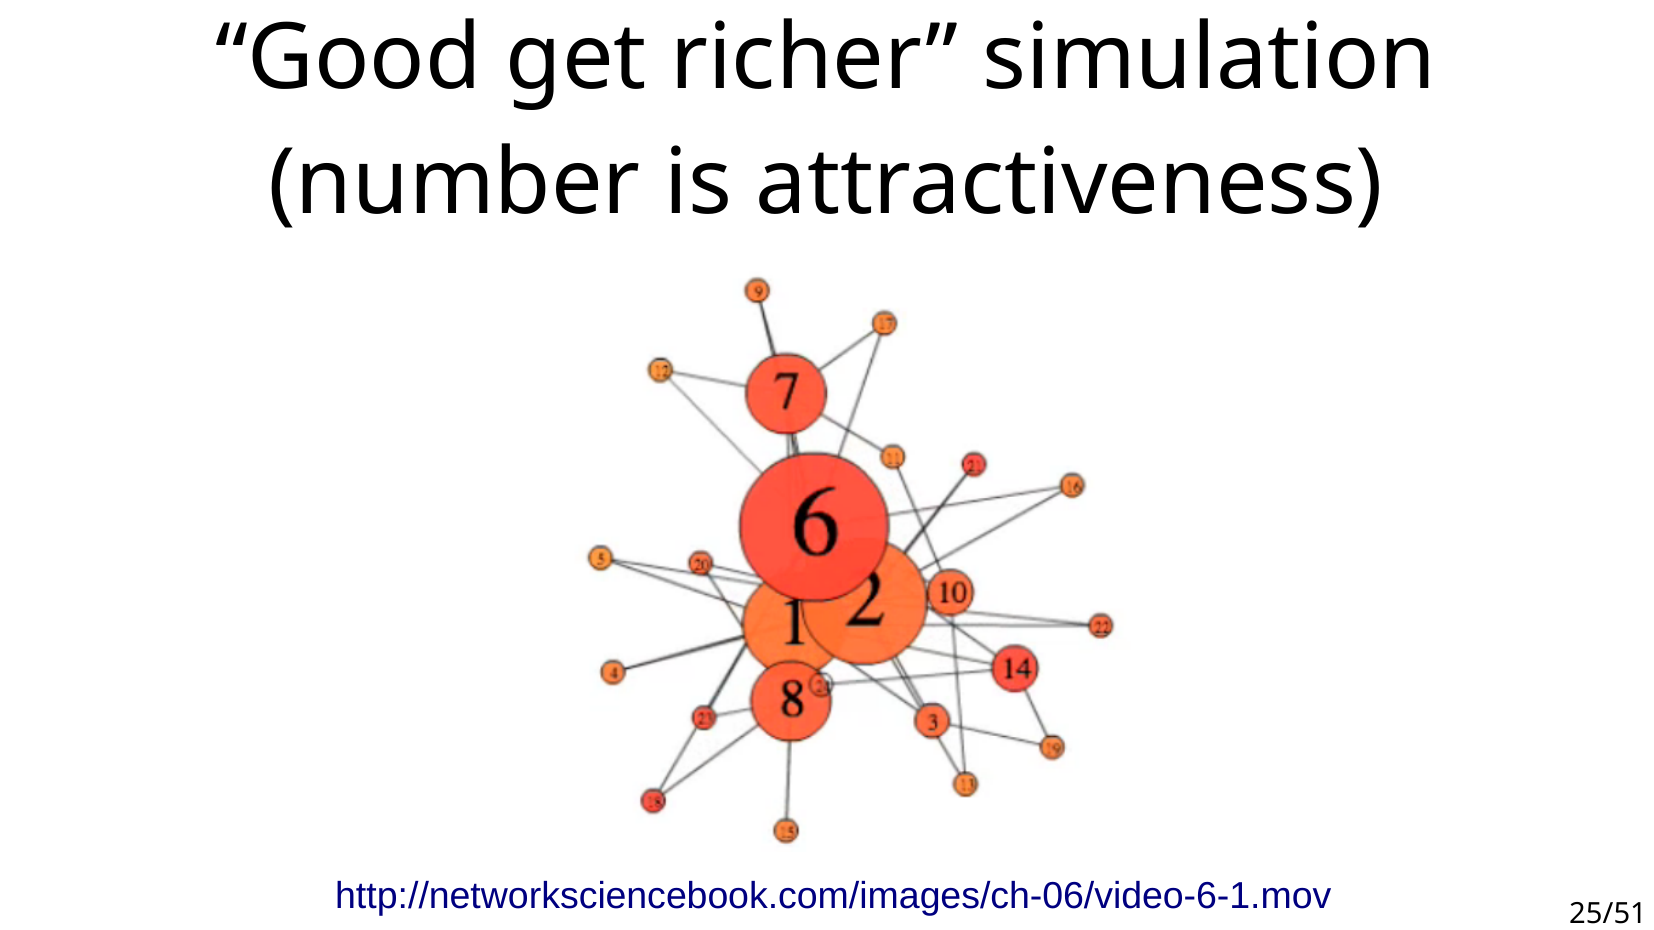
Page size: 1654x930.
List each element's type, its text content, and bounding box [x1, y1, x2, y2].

title “Good get richer” simulation (number is attractiveness) [82, 0, 1571, 245]
picture [536, 266, 1173, 852]
text_box http://networksciencebook.com/images/ch-06/video-6-1.mov [320, 867, 1347, 924]
